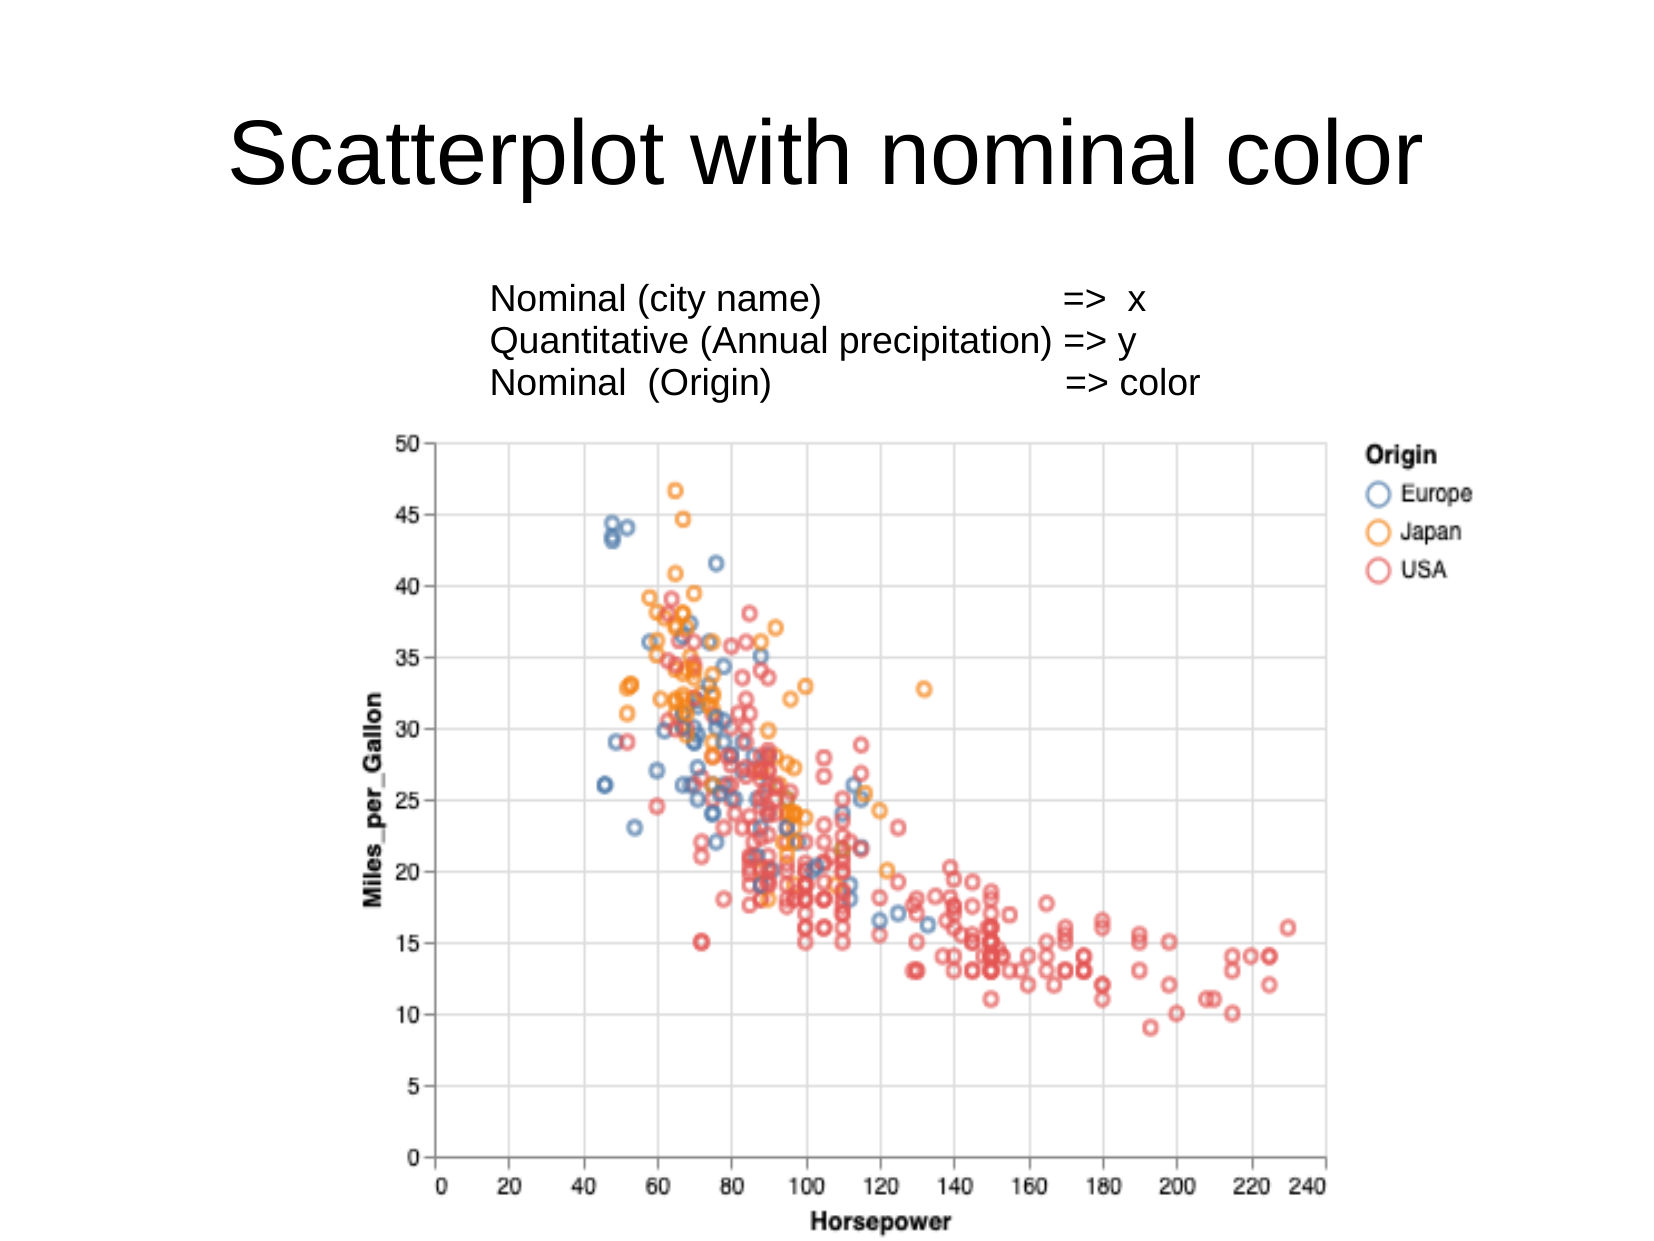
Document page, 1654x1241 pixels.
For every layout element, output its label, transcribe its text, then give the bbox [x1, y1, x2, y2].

text_box Nominal (city name) => x Quantitative (Annual precipitation) => y Nominal (Origin) => color [474, 270, 1216, 411]
title Scatterplot with nominal color [82, 49, 1571, 257]
picture [348, 419, 1486, 1241]
